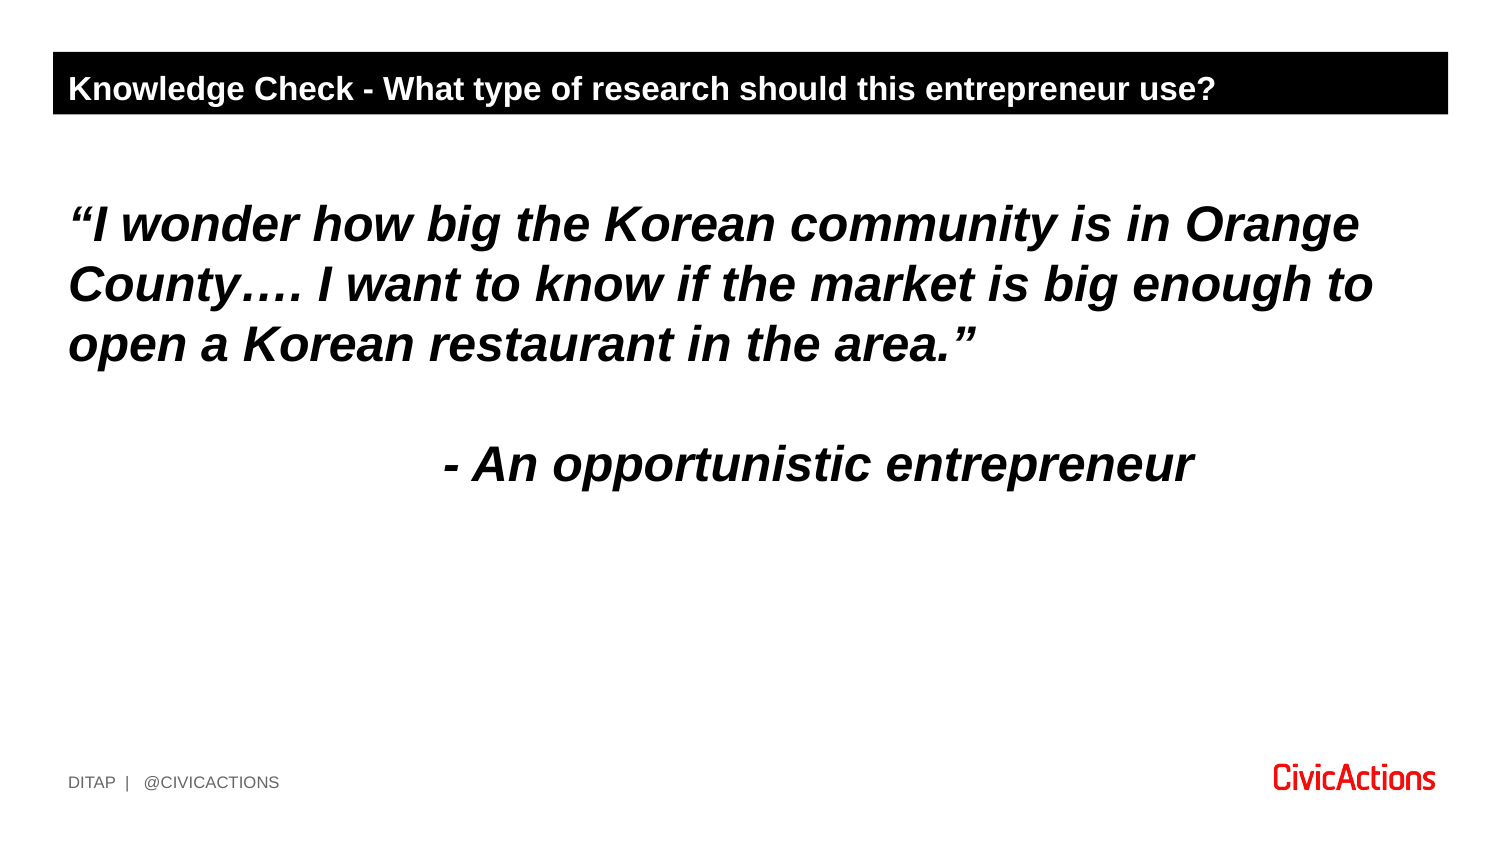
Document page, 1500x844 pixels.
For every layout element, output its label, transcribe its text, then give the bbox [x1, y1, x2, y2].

title Knowledge Check - What type of research should this entrepreneur use? [53, 51, 1449, 115]
text_box “I wonder how big the Korean community is in Orange County…. I want to know if the market is big enough to open a Korean restaurant in the area.” - An opportunistic entrepreneur [53, 176, 1427, 629]
picture [1271, 758, 1438, 795]
